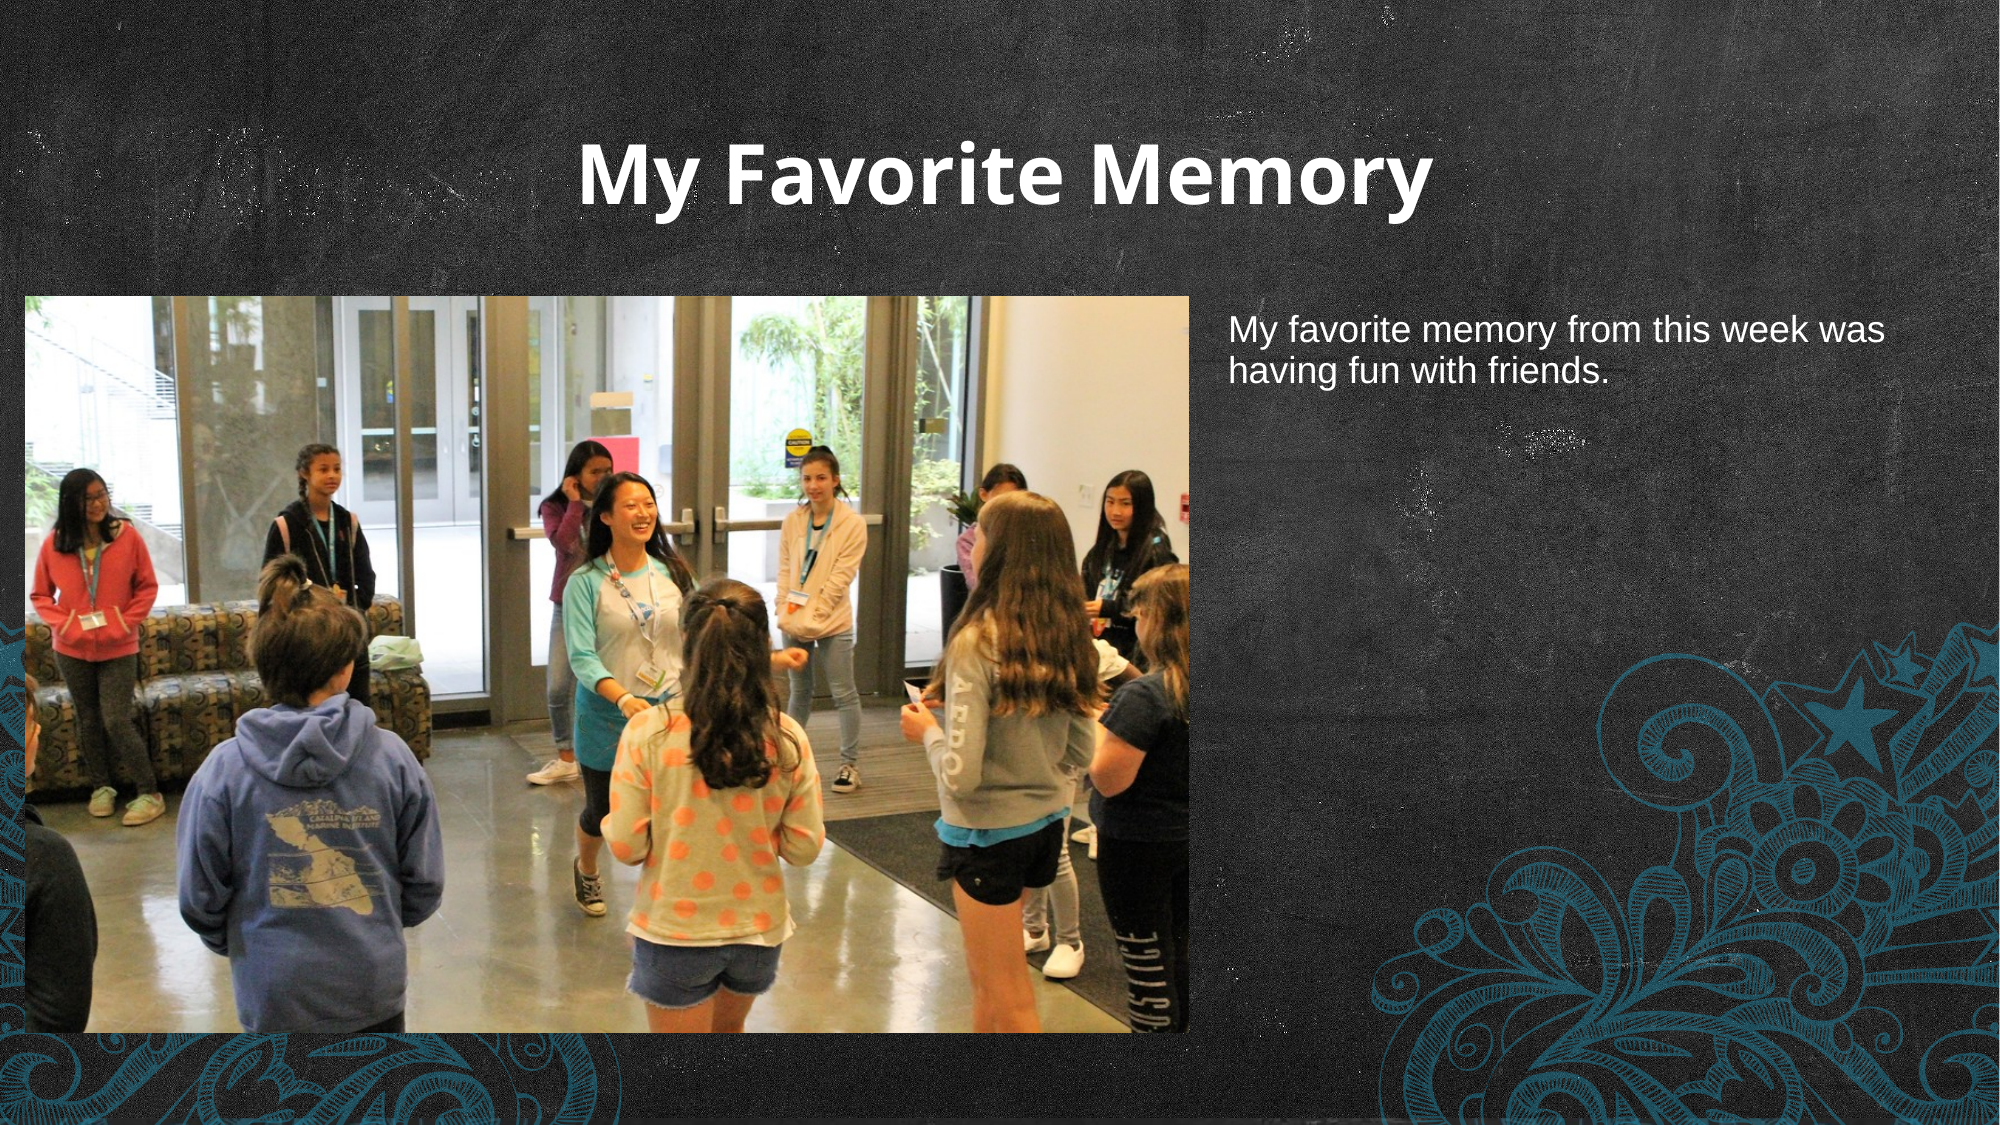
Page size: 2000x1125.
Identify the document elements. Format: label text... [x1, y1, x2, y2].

text_box My favorite memory from this week was having fun with friends. [1213, 303, 1902, 933]
text_box My Favorite Memory [13, 95, 1996, 231]
picture [0, 0, 2000, 1125]
